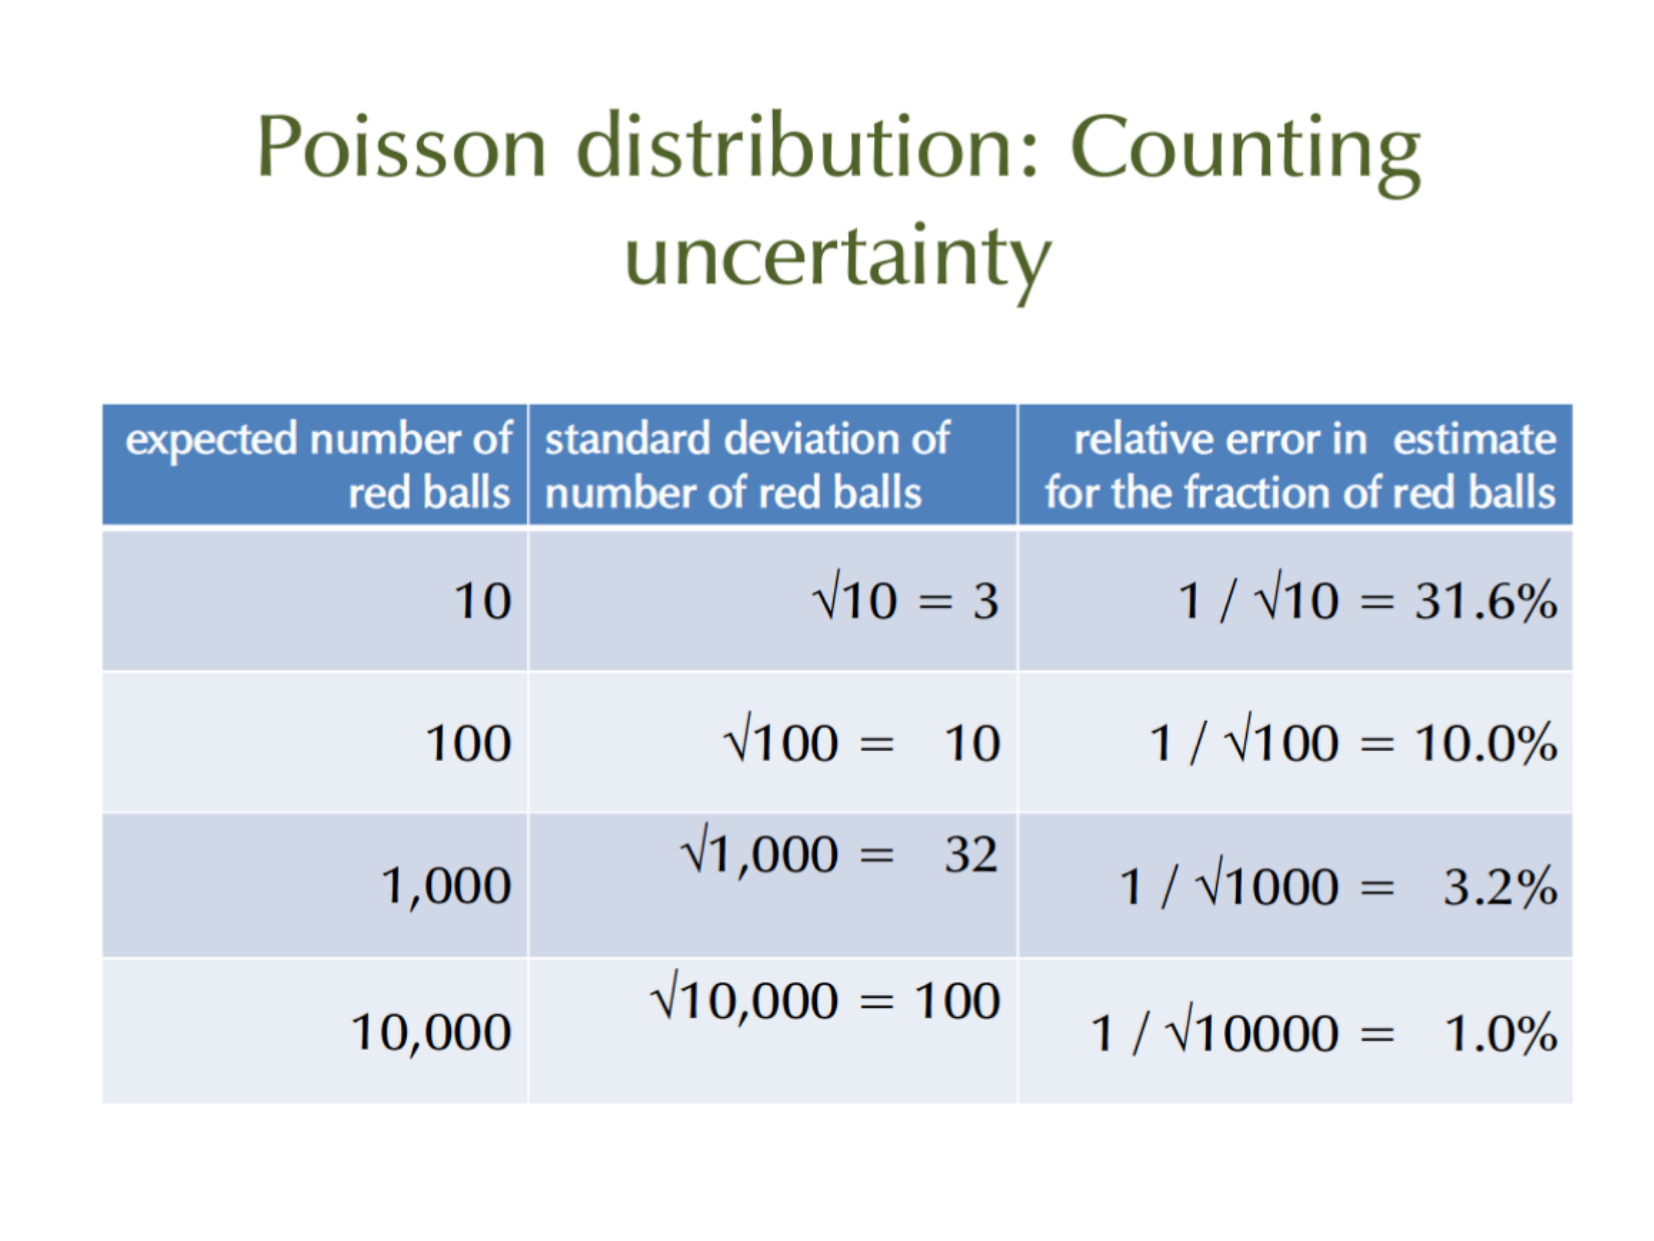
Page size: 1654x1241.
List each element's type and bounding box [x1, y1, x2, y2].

picture [40, 66, 1626, 1139]
